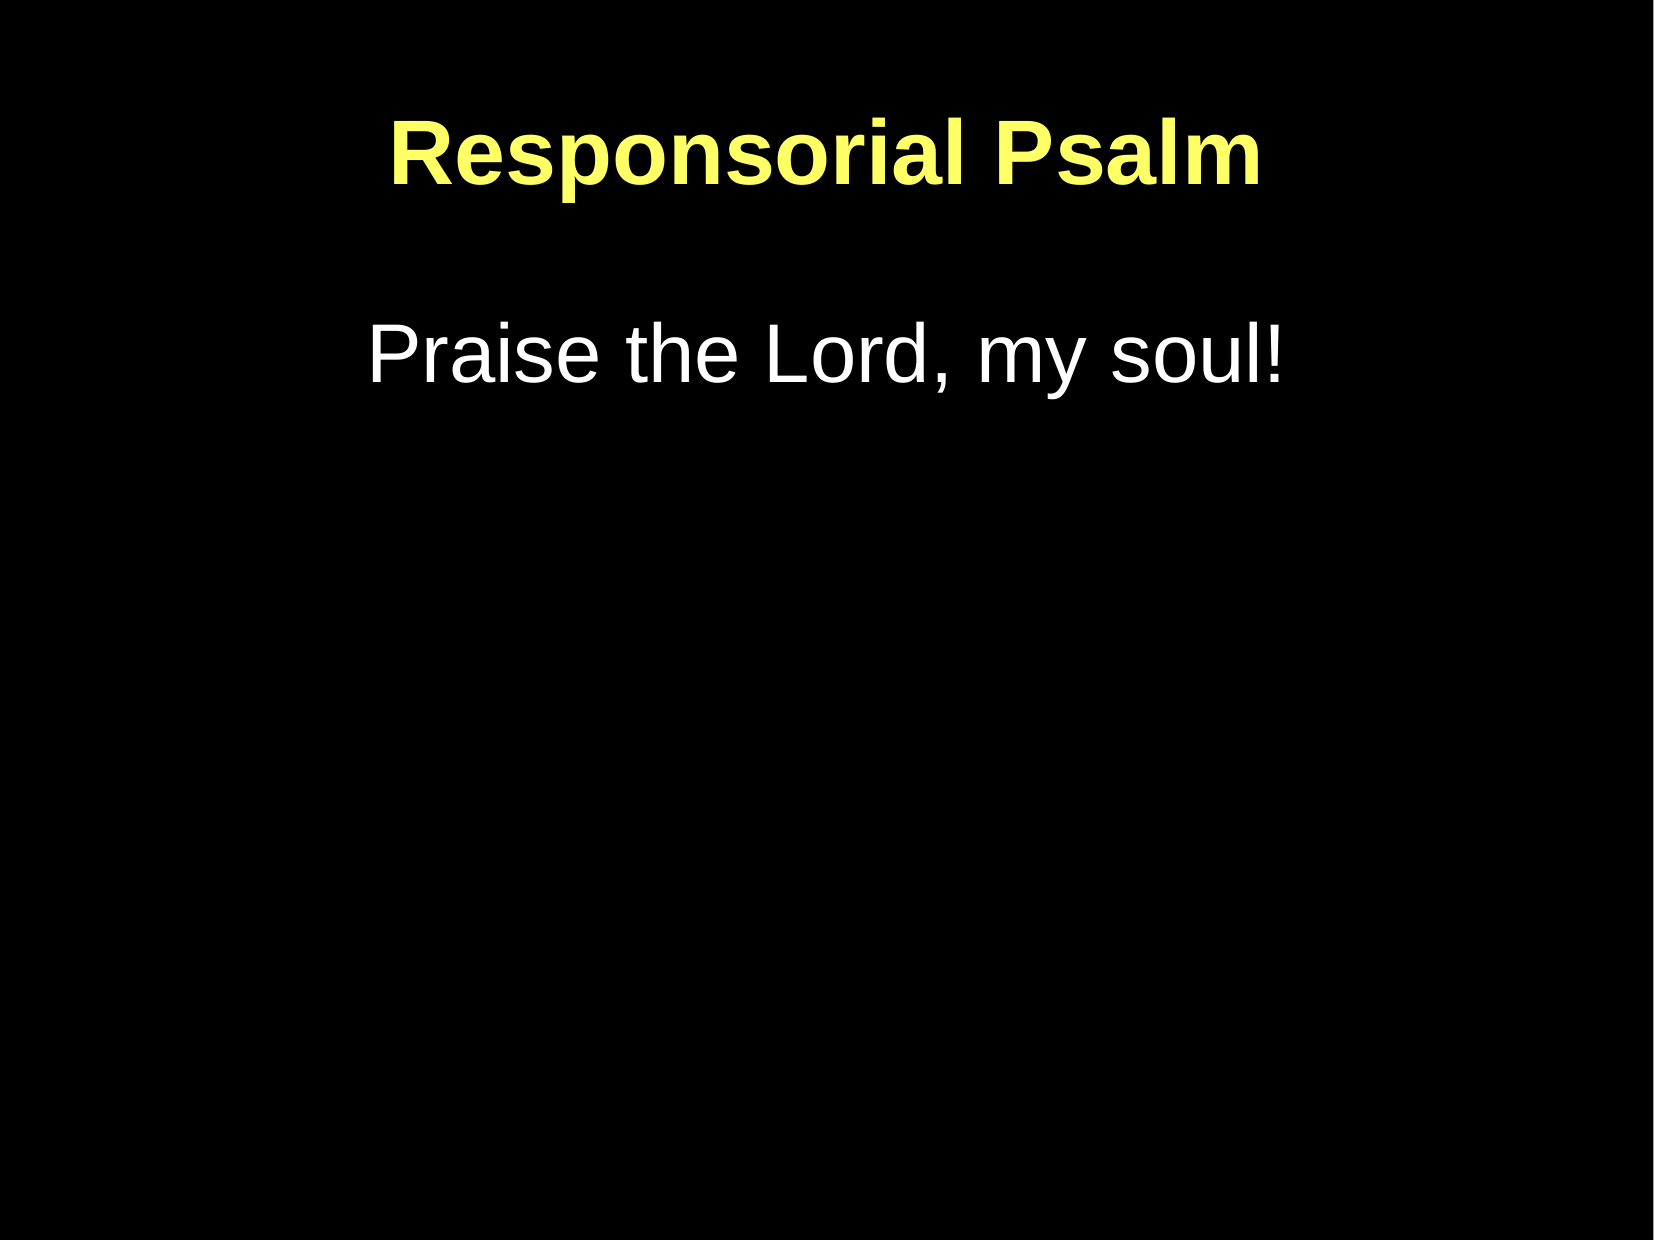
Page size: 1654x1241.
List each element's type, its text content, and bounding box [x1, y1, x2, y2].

title Responsorial Psalm [82, 49, 1571, 257]
list Praise the Lord, my soul! [0, 307, 1654, 1229]
